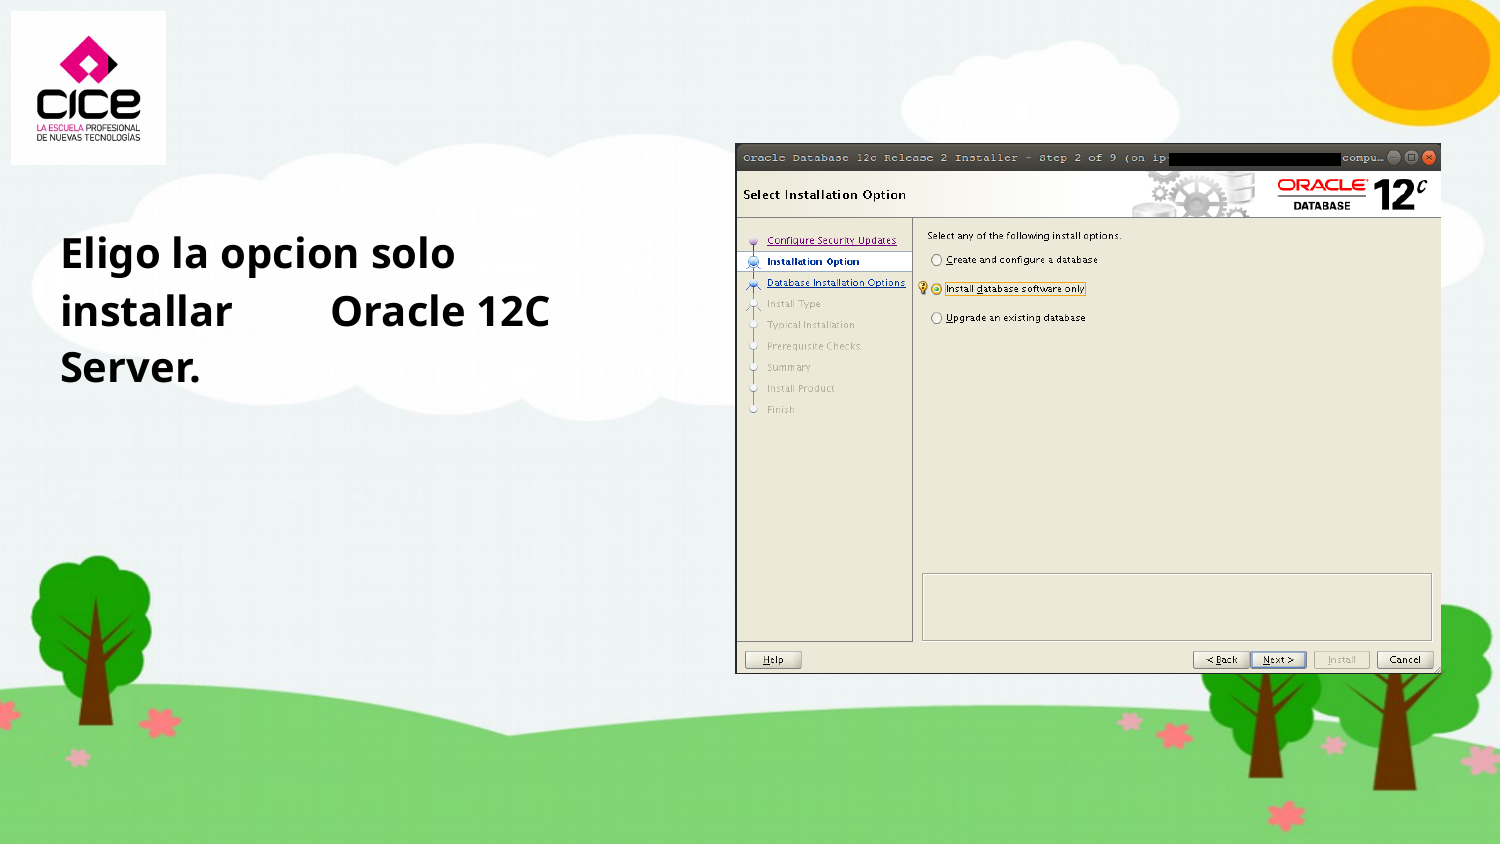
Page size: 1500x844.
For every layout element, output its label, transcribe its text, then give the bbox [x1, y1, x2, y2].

picture [0, 0, 1500, 844]
title Eligo la opcion solo installar Oracle 12C Server. [60, 210, 603, 410]
